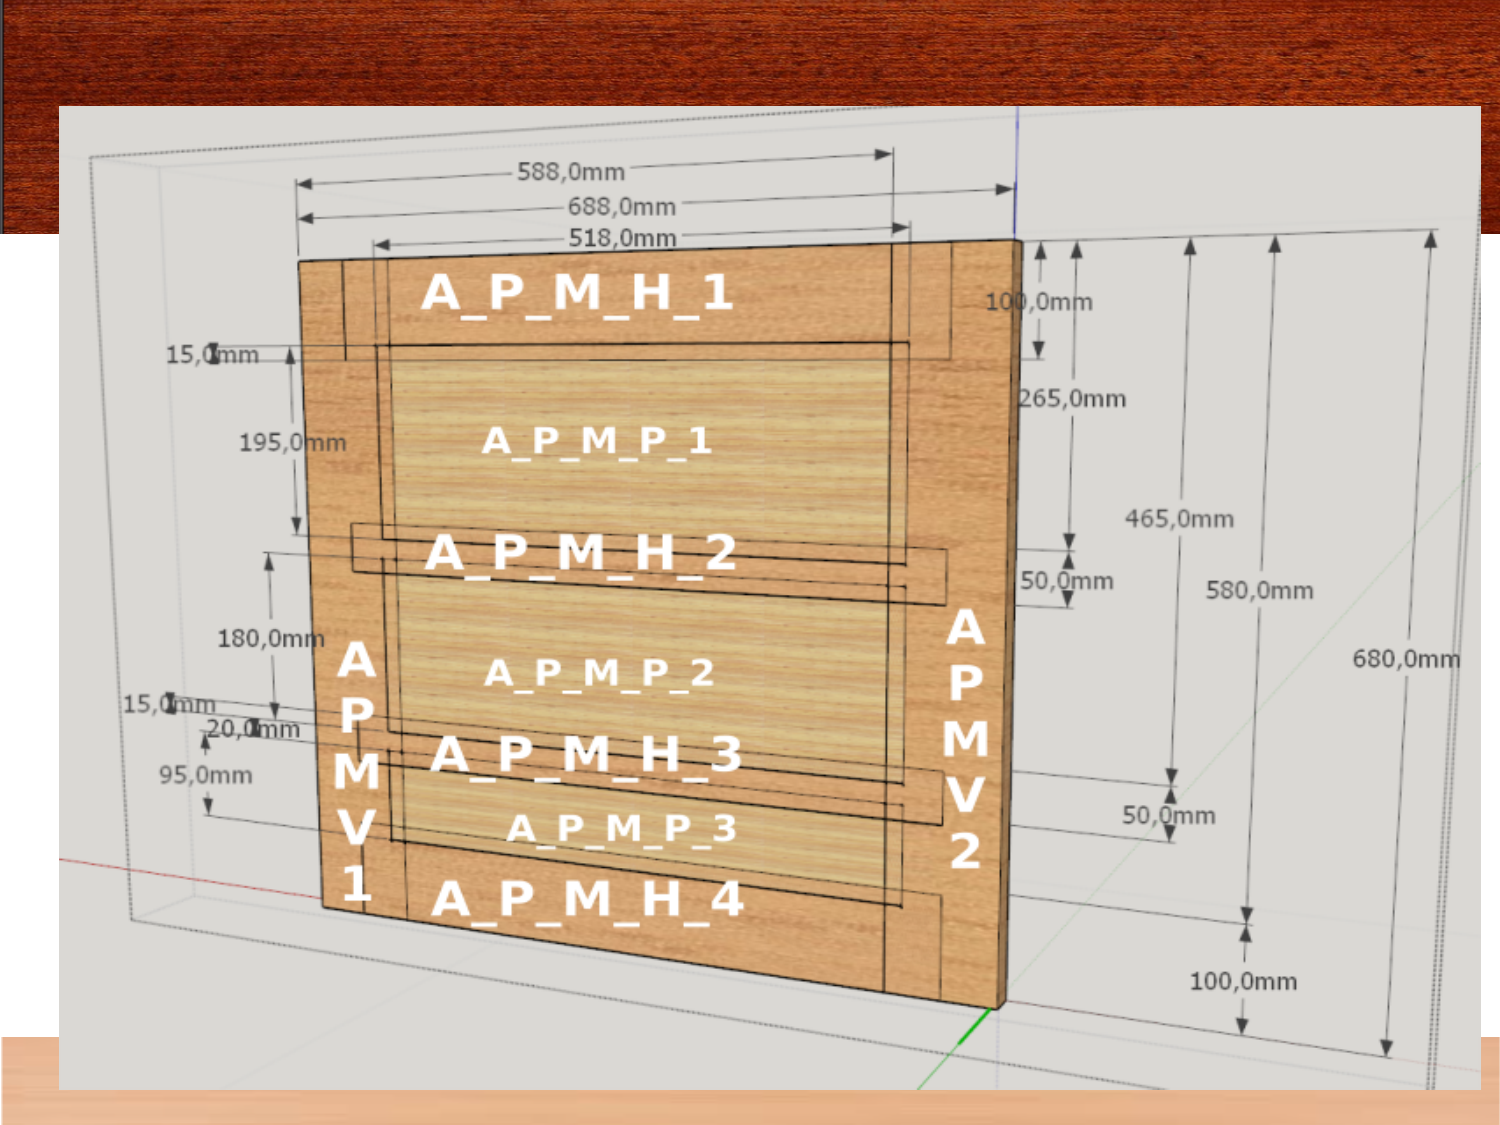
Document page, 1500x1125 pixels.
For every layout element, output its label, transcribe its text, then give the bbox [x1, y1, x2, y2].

picture [0, 0, 1500, 1125]
title AT [75, 45, 1425, 106]
